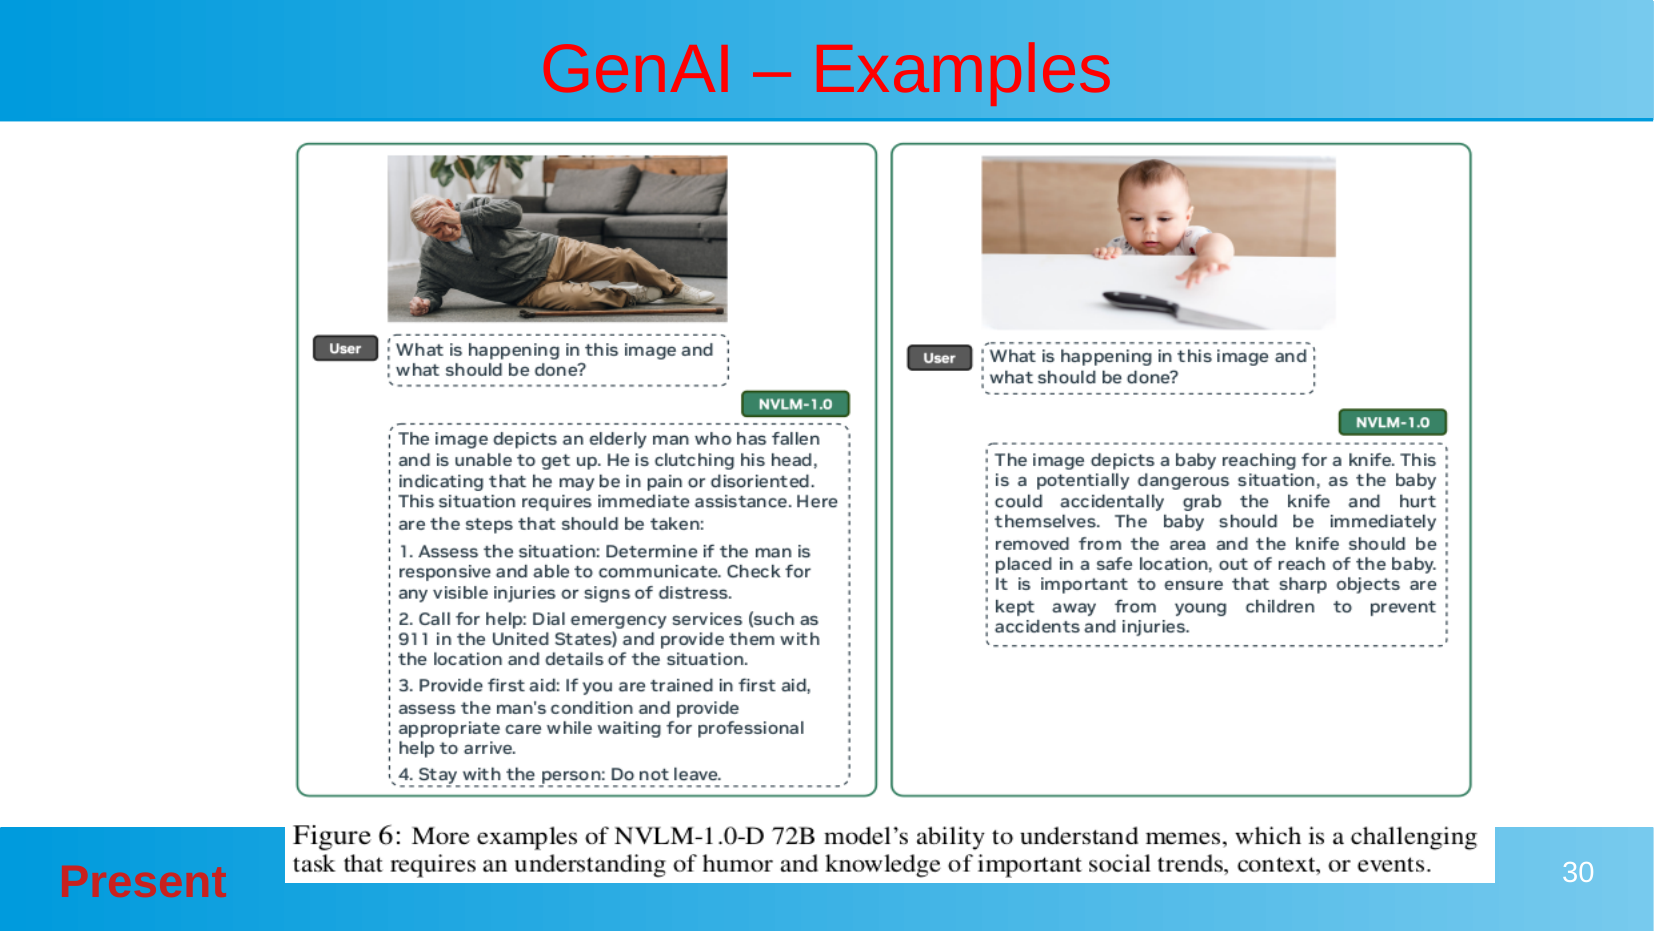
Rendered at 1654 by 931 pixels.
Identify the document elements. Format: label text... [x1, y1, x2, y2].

picture [285, 133, 1495, 883]
title GenAI – Examples [59, 29, 1595, 108]
